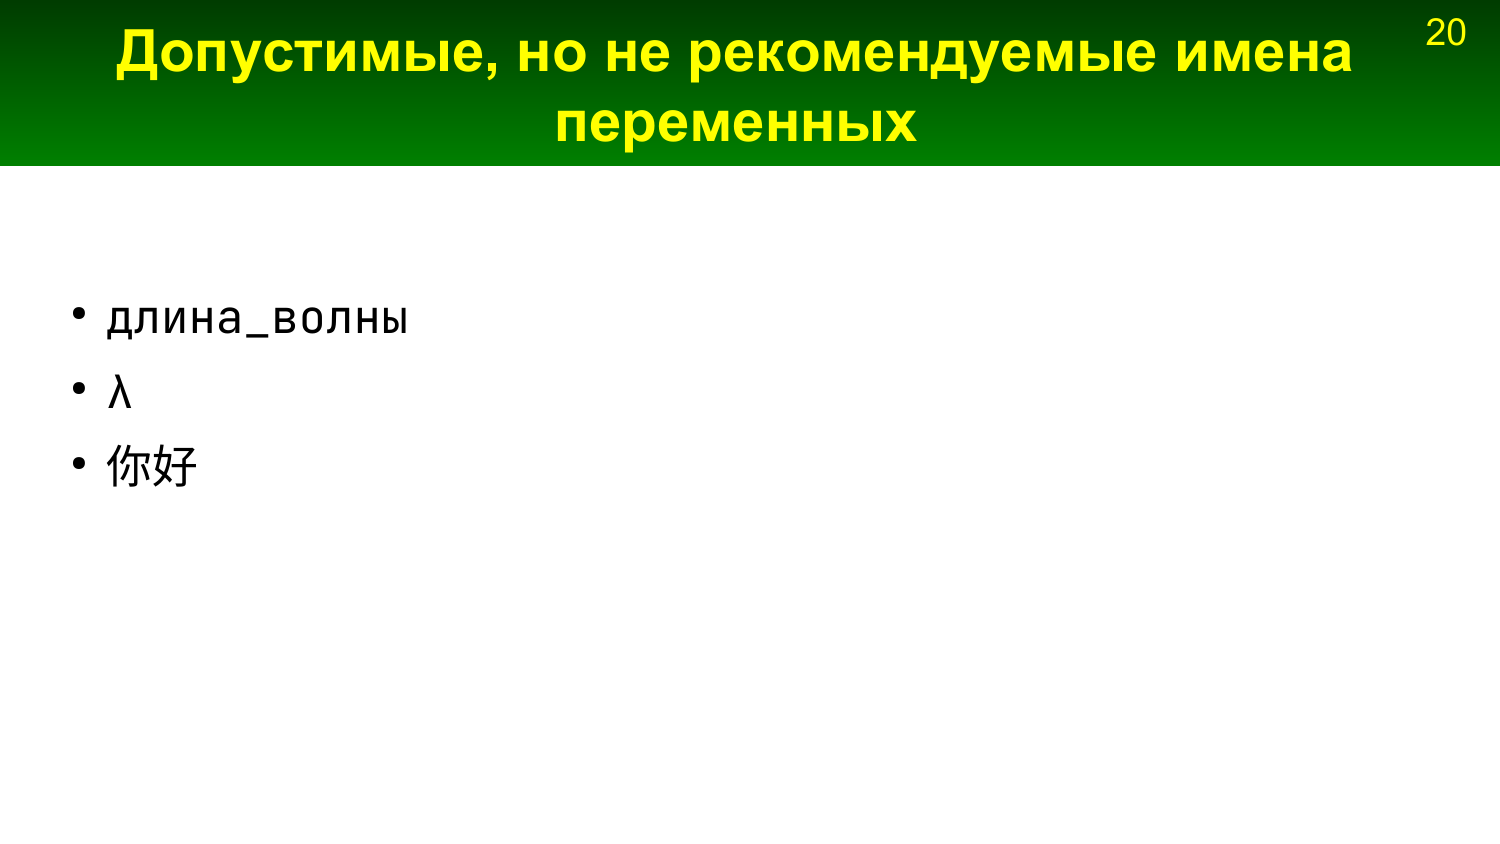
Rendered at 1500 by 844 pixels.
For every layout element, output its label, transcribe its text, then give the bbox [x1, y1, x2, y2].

title Допустимые, но не рекомендуемые имена переменных [47, 4, 1426, 161]
text_box длина_волны λ 你好 [70, 271, 452, 500]
